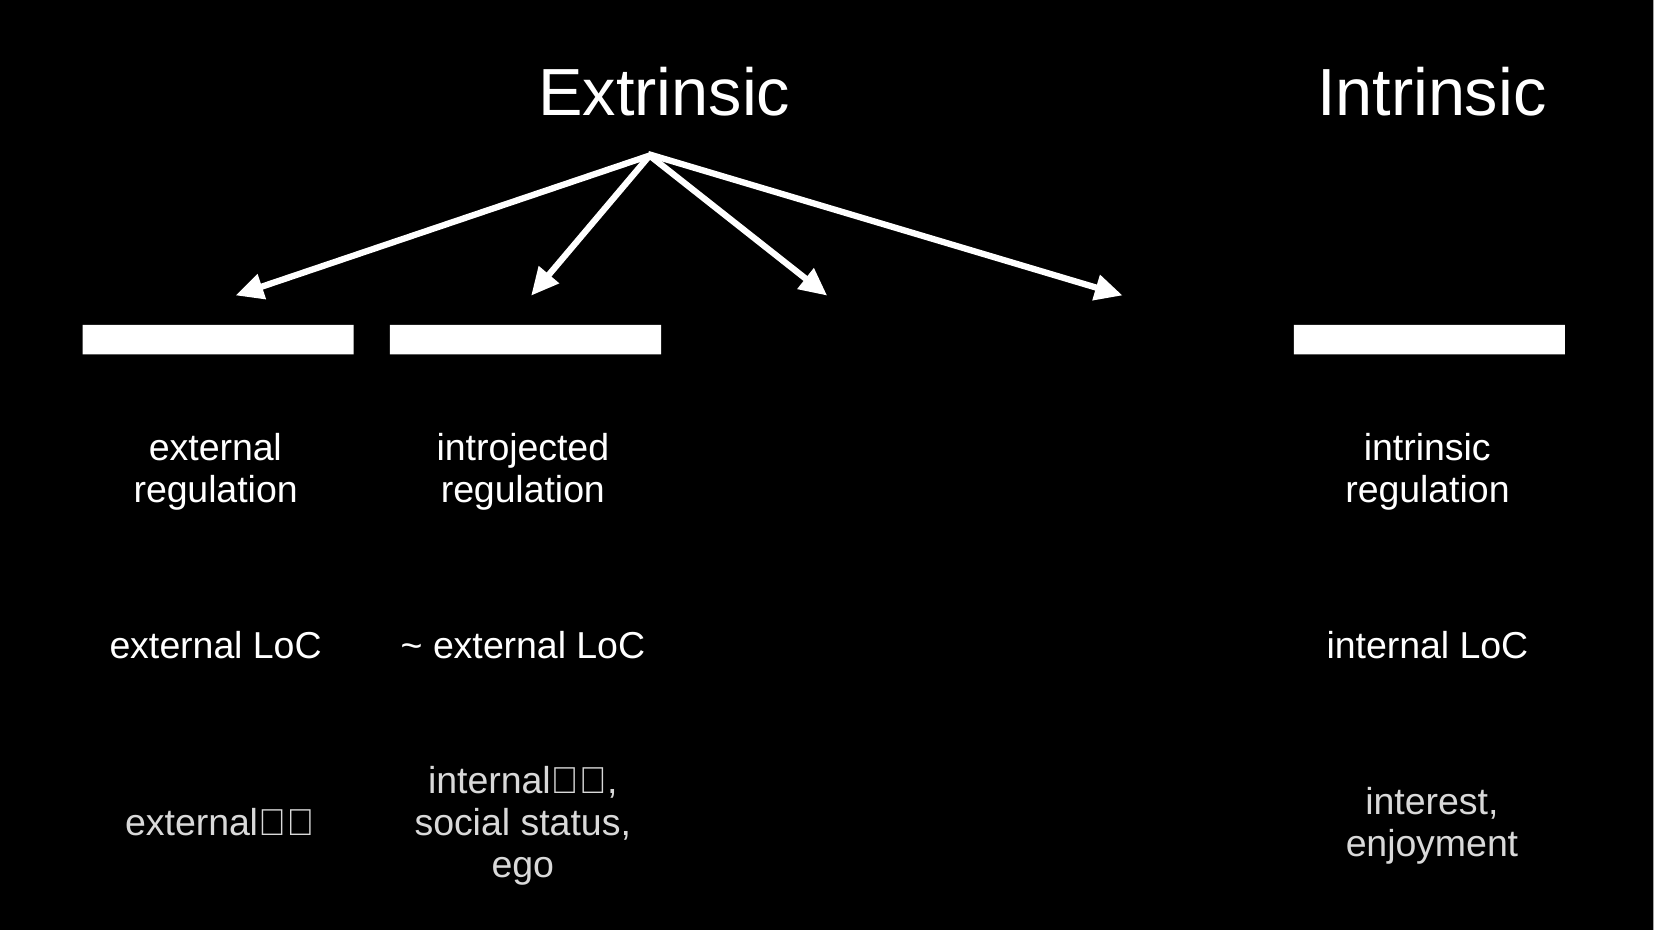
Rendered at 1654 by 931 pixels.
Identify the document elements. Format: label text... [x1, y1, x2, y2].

list intrinsic regulation [1294, 405, 1561, 532]
text_box [389, 324, 662, 355]
list ~ external LoC [390, 582, 656, 709]
list external LoC [82, 582, 349, 709]
list Extrinsic [531, 29, 798, 156]
list Intrinsic [1299, 29, 1565, 156]
list external regulation [82, 405, 349, 532]
list external🥕🏒 [87, 759, 353, 886]
list introjected regulation [390, 405, 656, 532]
list internal LoC [1294, 582, 1561, 709]
text_box [82, 324, 354, 355]
list internal🥕🏒, social status, ego [390, 759, 656, 886]
list interest, enjoyment [1299, 759, 1565, 886]
text_box [1293, 324, 1565, 355]
